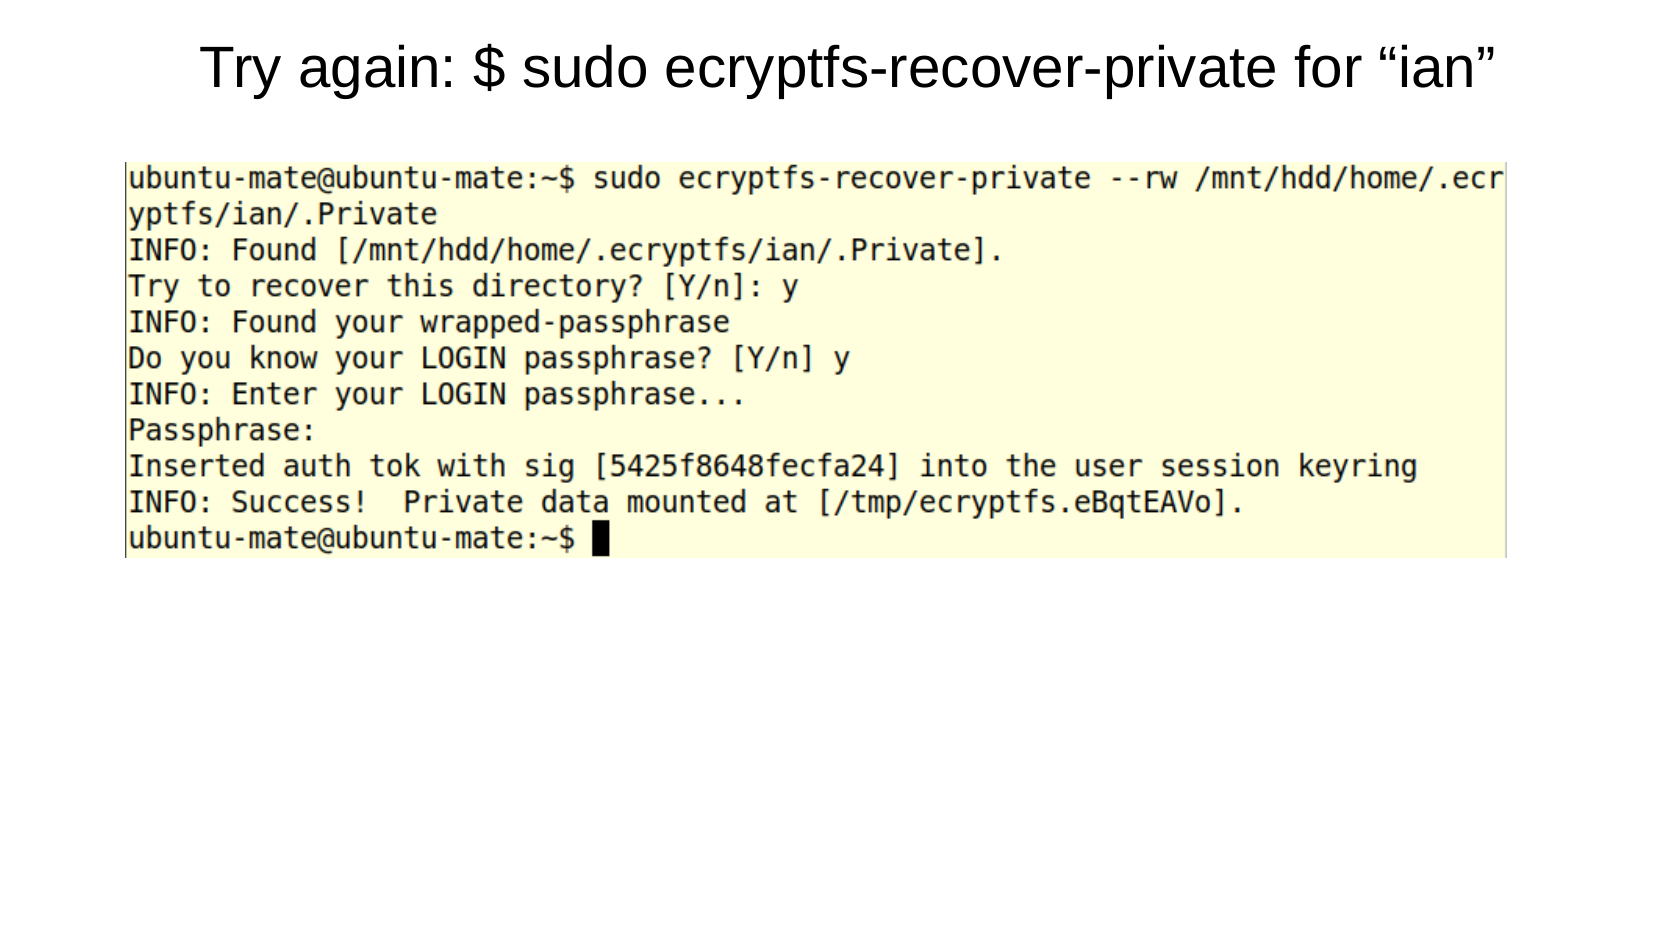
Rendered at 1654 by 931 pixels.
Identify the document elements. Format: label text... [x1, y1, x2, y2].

title Try again: $ sudo ecryptfs-recover-private for “ian” [35, 21, 1626, 115]
picture [125, 162, 1507, 558]
